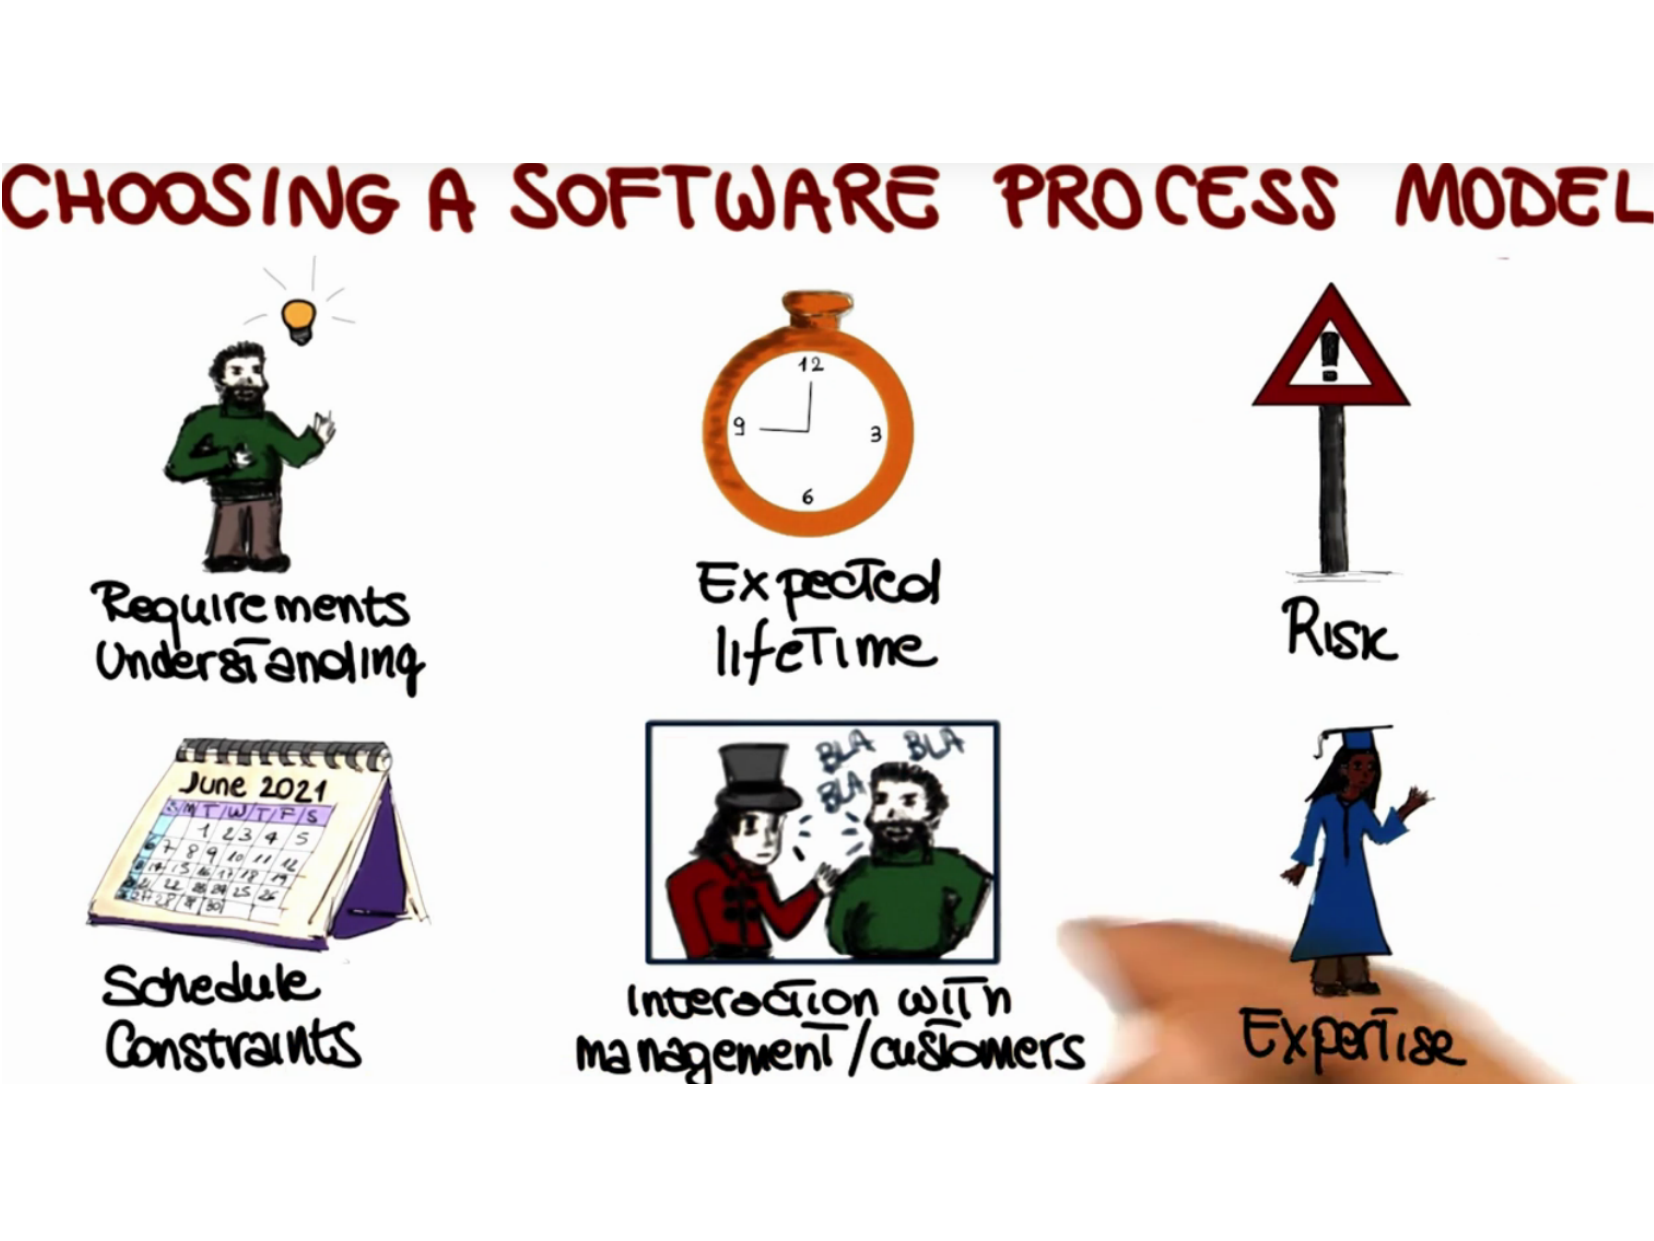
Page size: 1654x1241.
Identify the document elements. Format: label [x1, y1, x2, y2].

picture [2, 163, 1654, 1084]
